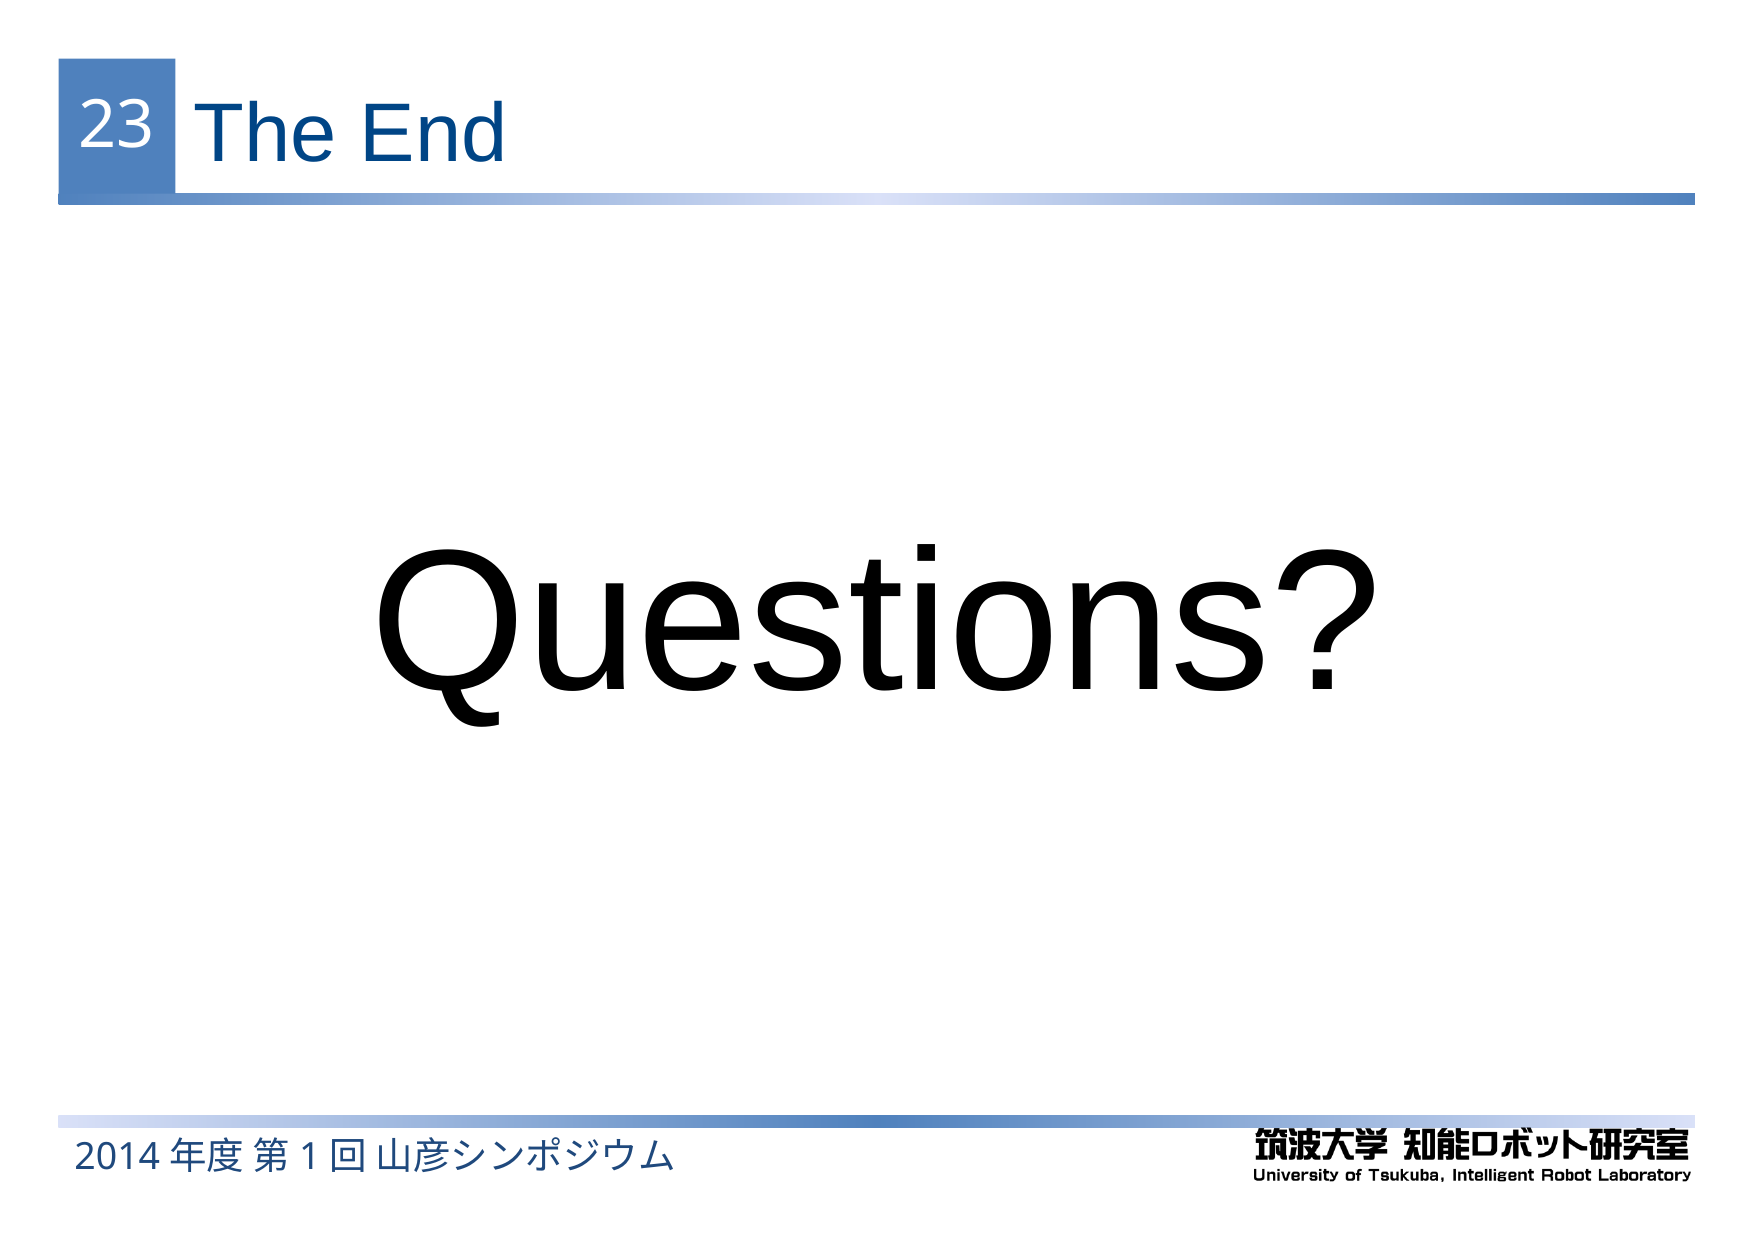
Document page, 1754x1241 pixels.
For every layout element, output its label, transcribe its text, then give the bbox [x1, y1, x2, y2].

picture [1252, 1127, 1691, 1182]
title The End [193, 61, 1651, 205]
text_box Questions? [356, 500, 1398, 740]
